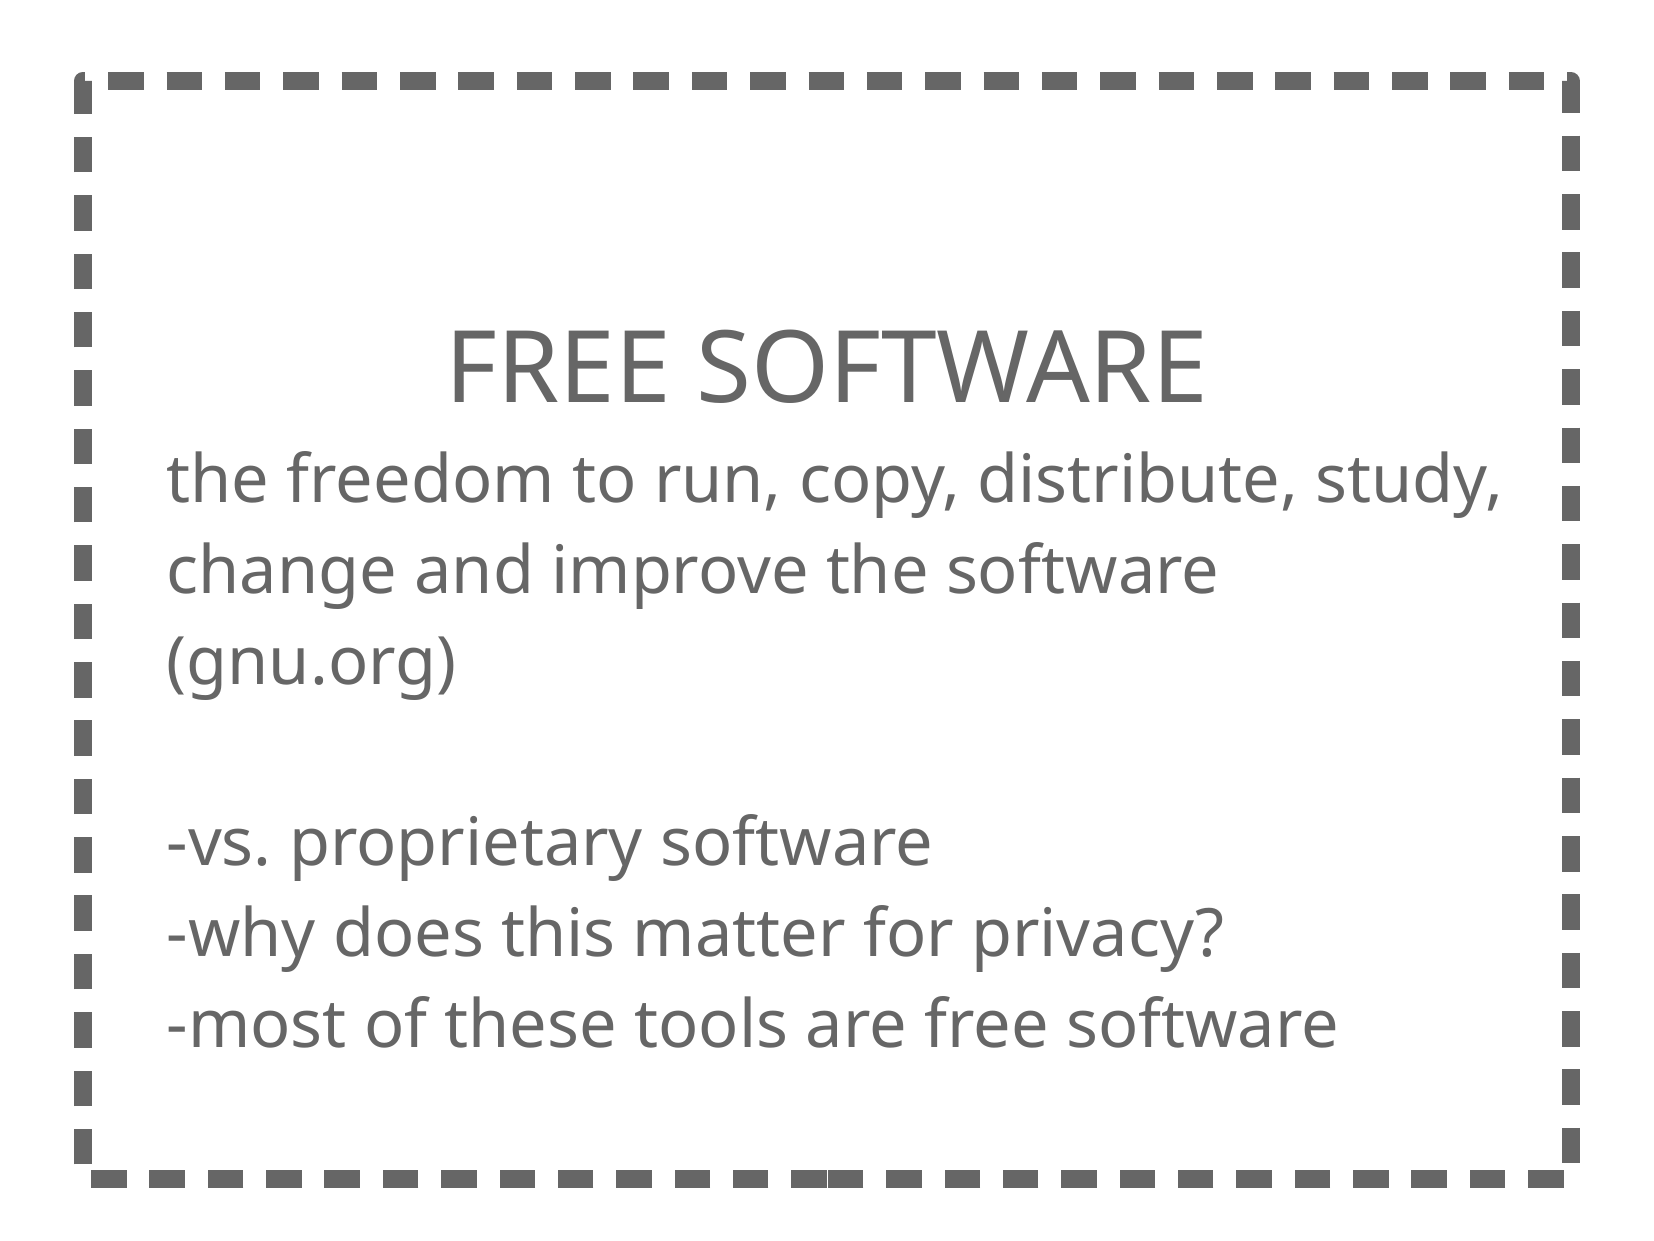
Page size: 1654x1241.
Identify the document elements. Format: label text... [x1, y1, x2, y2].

subtitle FREE SOFTWARE the freedom to run, copy, distribute, study, change and improve the software (gnu.org) -vs. proprietary software -why does this matter for privacy? -most of these tools are free software [82, 81, 1571, 1179]
